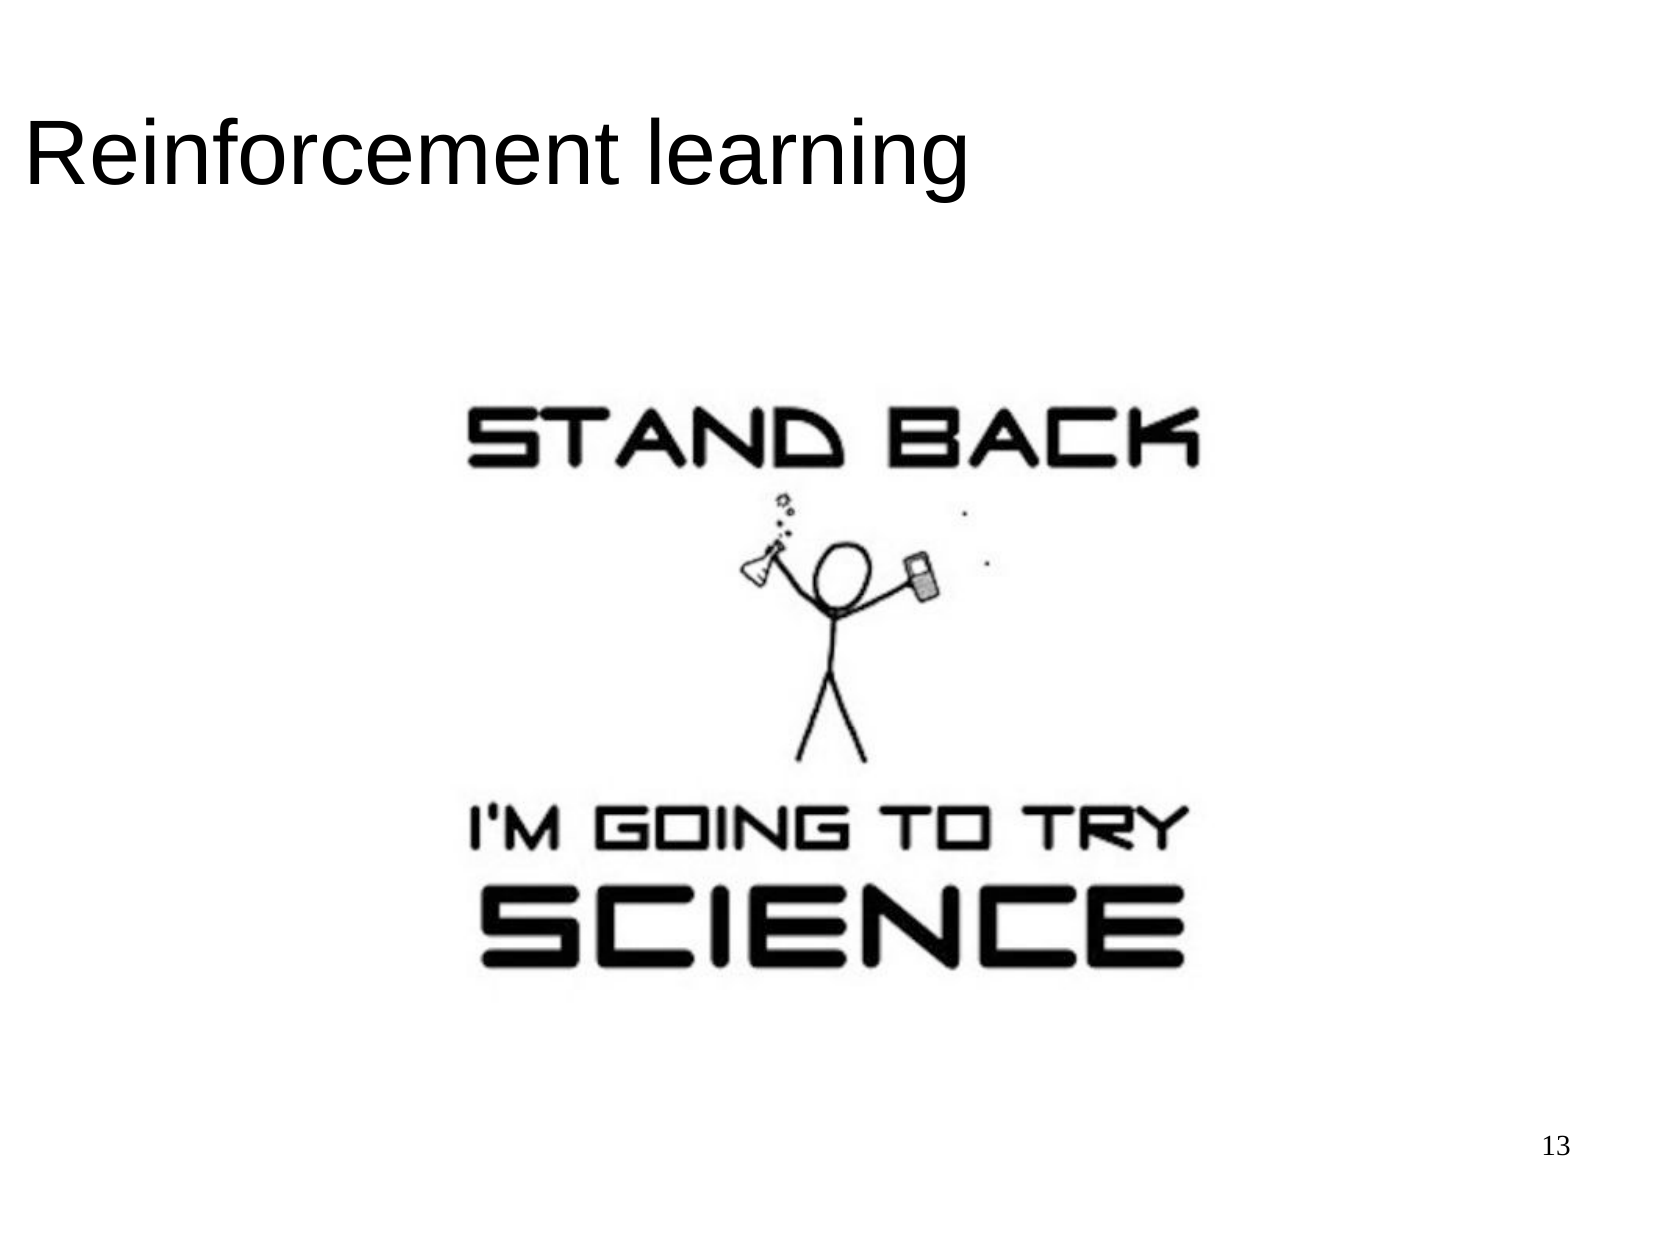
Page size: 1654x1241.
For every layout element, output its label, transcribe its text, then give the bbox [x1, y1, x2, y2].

title Reinforcement learning [23, 49, 1512, 257]
picture [201, 339, 1452, 1043]
